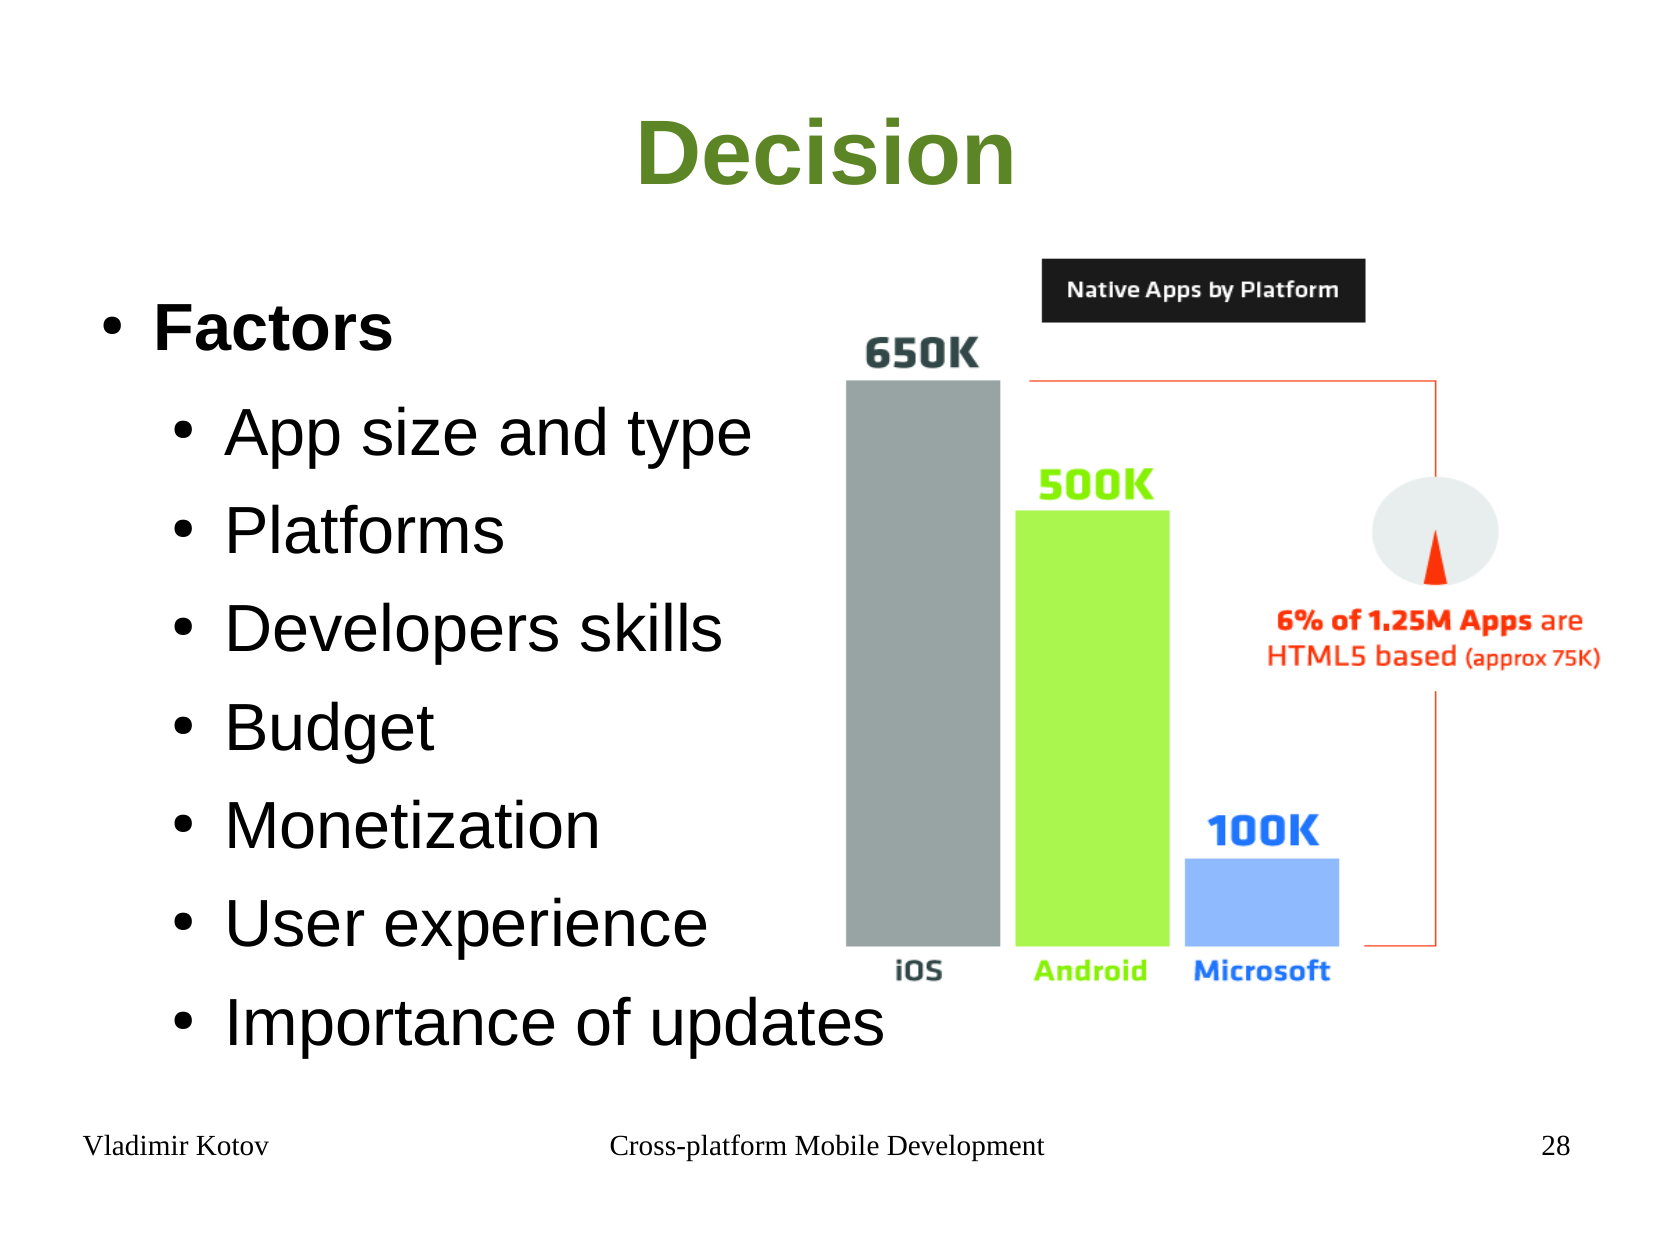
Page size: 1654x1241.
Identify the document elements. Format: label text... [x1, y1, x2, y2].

picture [831, 254, 1606, 1003]
list Factors App size and type Platforms Developers skills Budget Monetization User experience Importance of updates [82, 290, 1571, 1109]
title Decision [82, 56, 1571, 250]
